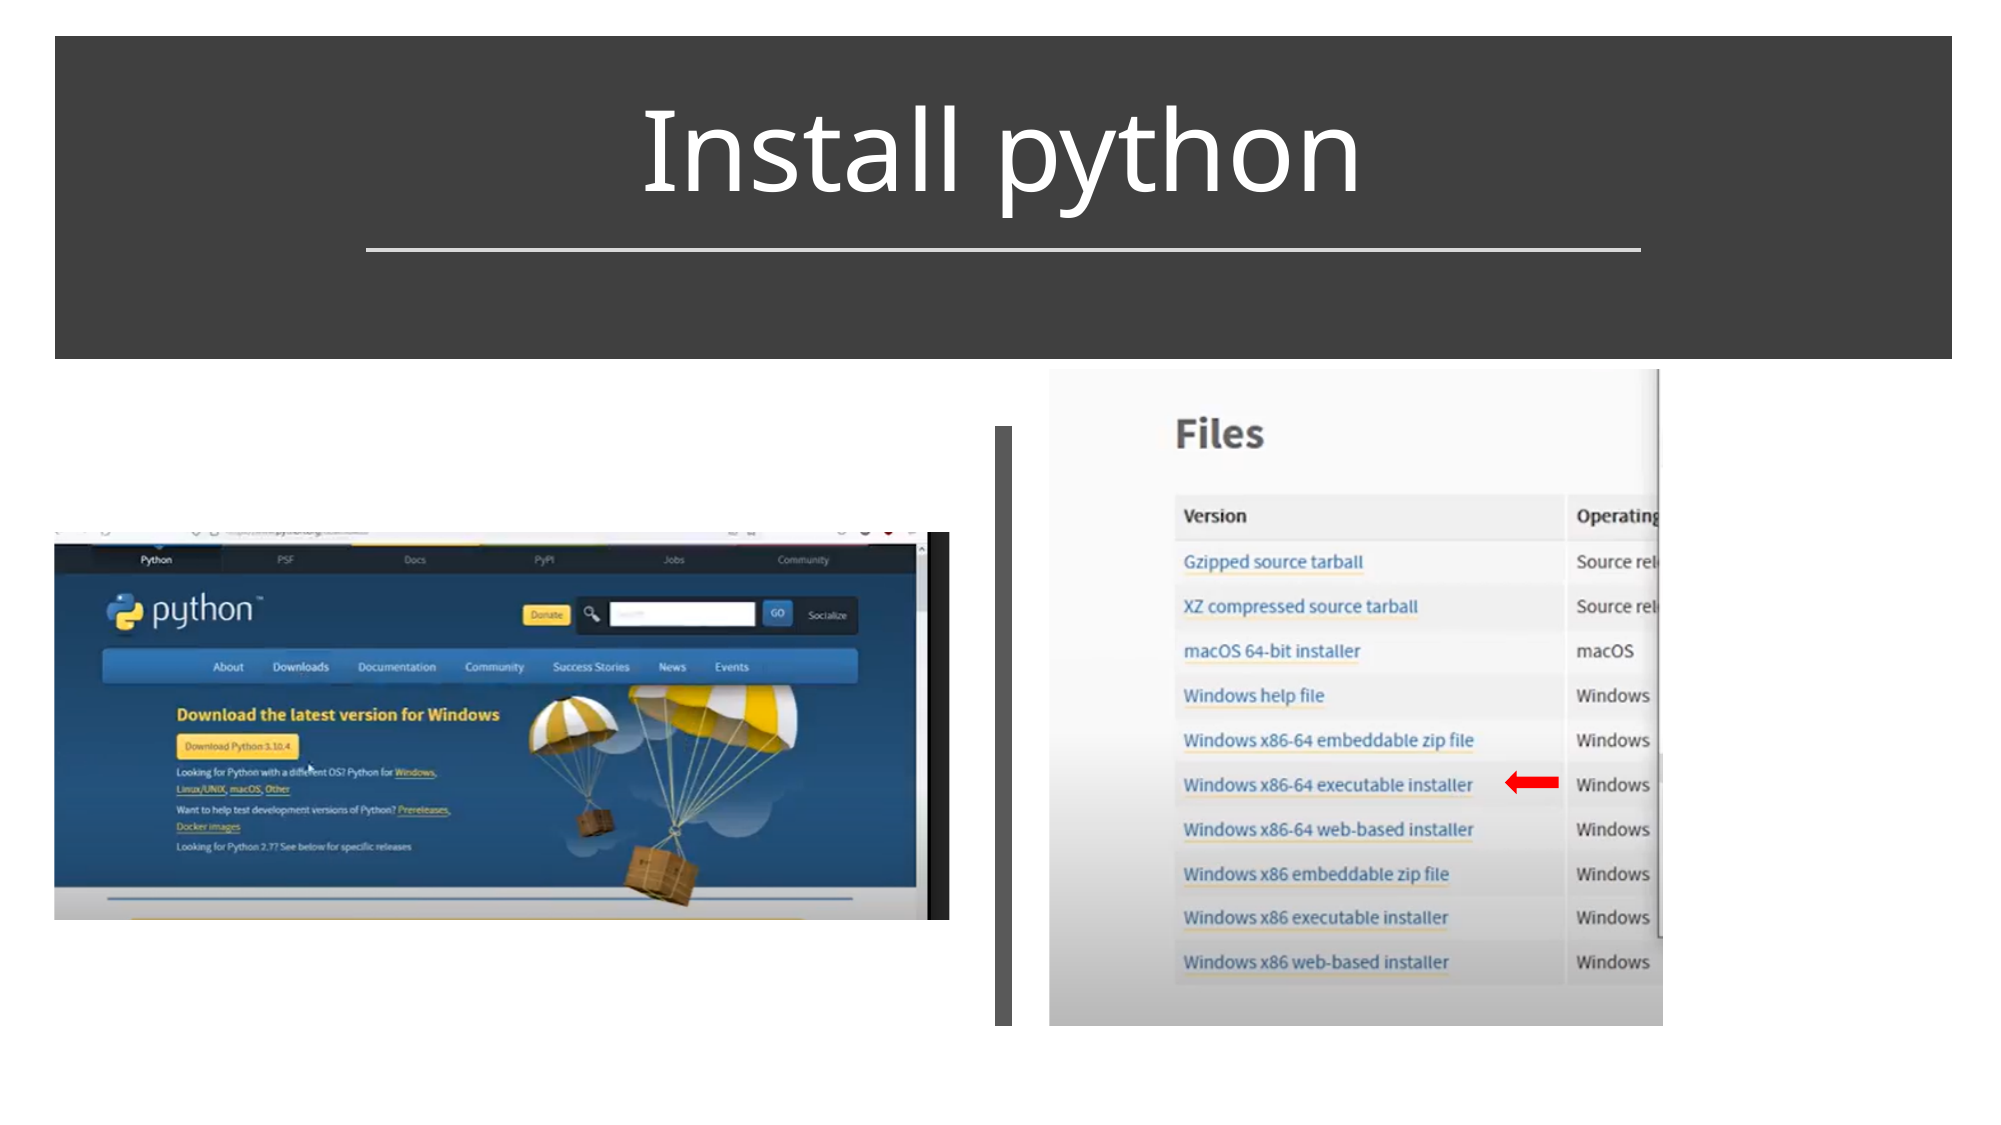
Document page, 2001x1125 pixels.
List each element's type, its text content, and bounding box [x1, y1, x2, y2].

text_box [1506, 773, 1558, 792]
picture [54, 532, 950, 920]
text_box [65, 46, 1942, 349]
title Install python [89, 71, 1918, 224]
picture [1049, 369, 1663, 1026]
